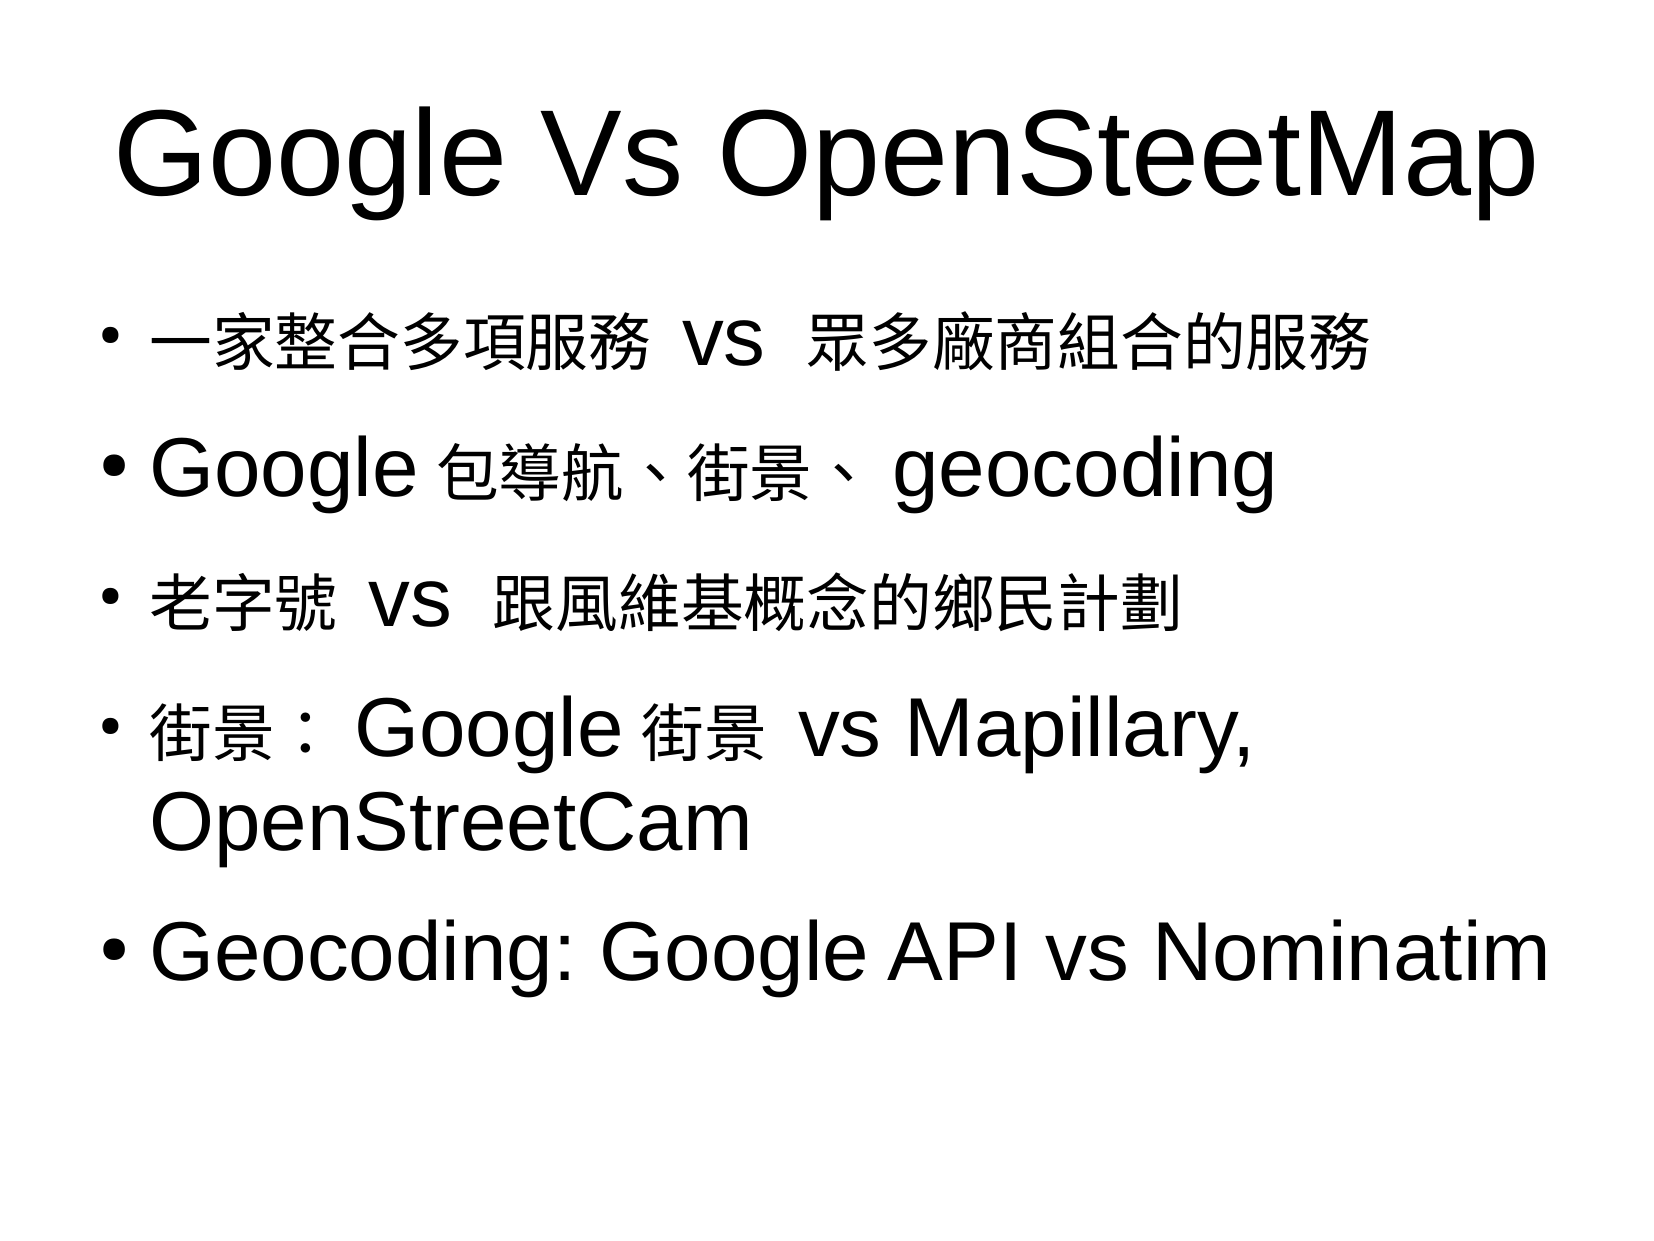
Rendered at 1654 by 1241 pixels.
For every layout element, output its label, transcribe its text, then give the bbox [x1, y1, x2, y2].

list 一家整合多項服務 vs 眾多廠商組合的服務 Google包導航、街景、geocoding 老字號 vs 跟風維基概念的鄉民計劃 街景：Google街景 vs Mapillary, OpenStreetCam Geocoding: Google API vs Nominatim [82, 290, 1571, 1010]
title Google Vs OpenSteetMap [82, 49, 1571, 257]
